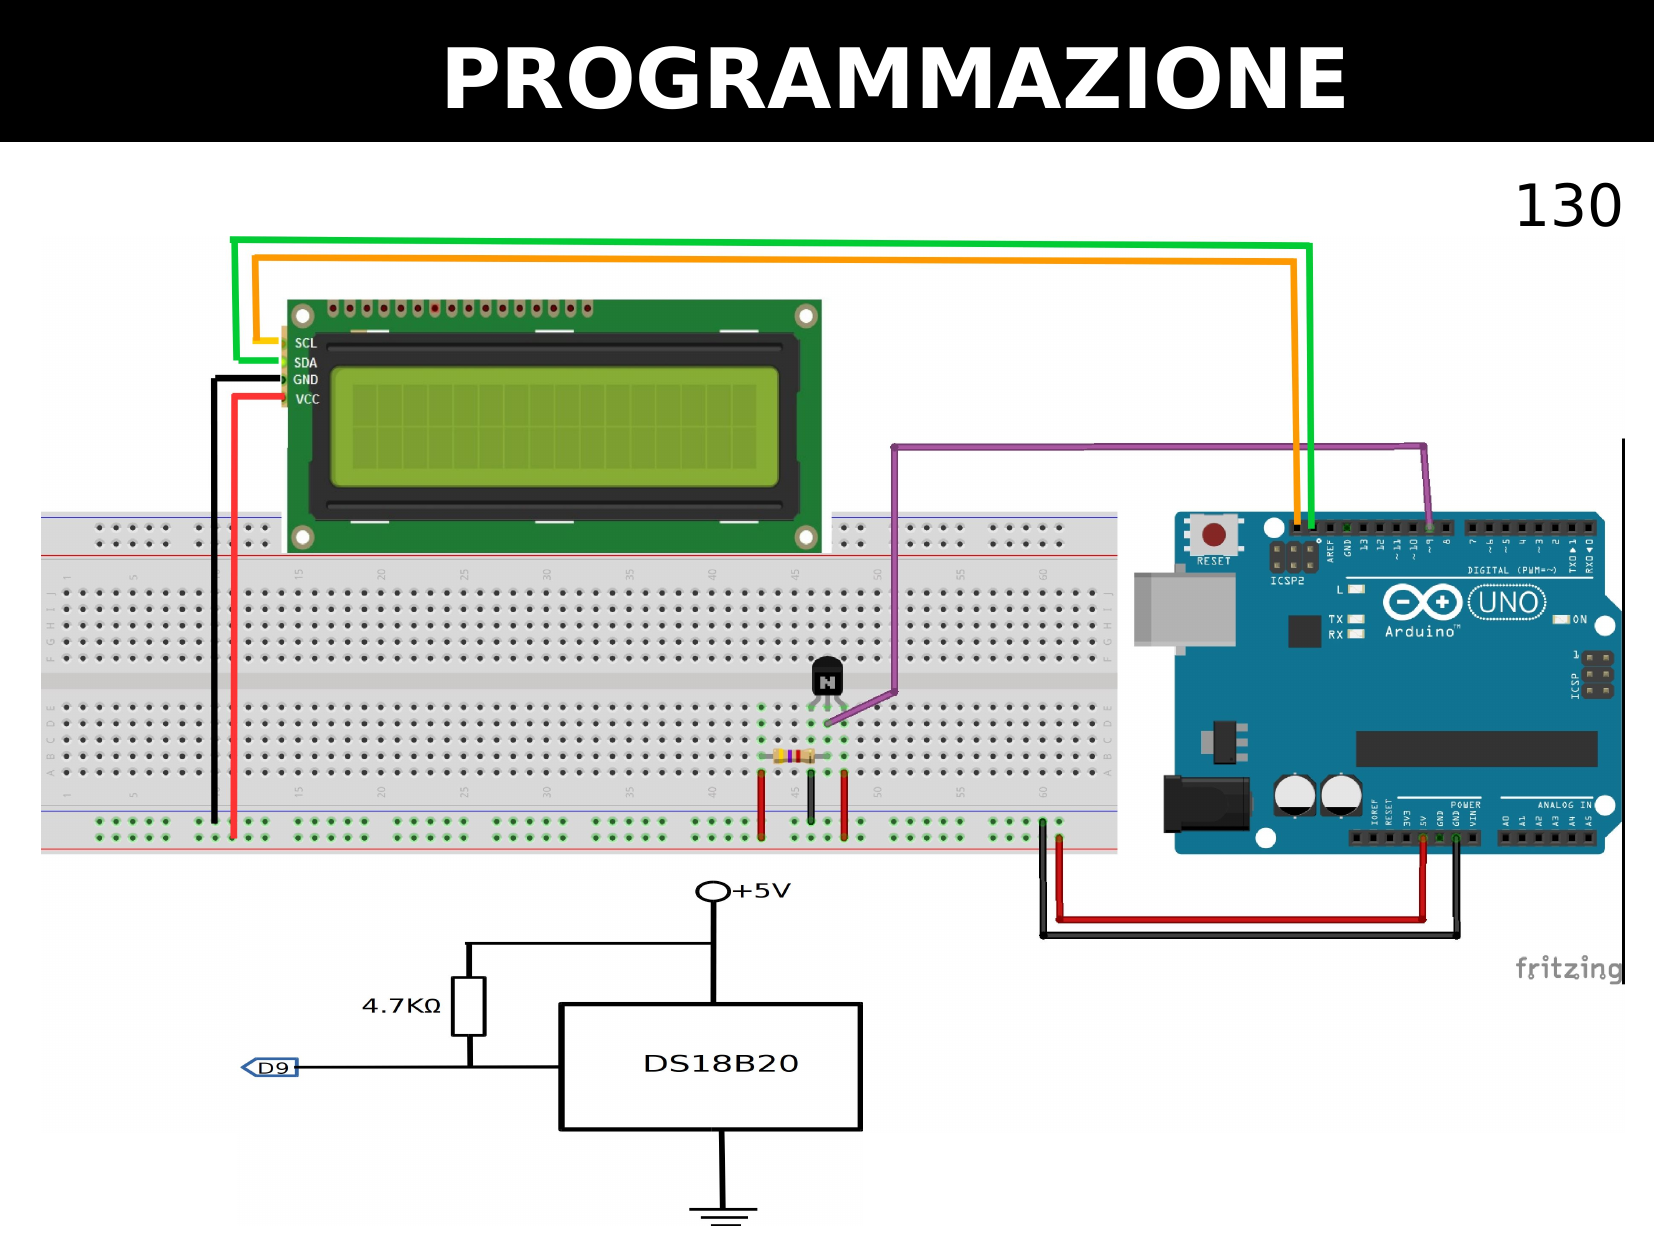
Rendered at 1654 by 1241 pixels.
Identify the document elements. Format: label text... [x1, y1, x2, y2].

text_box [0, 0, 1654, 142]
text_box PROGRAMMAZIONE [425, 23, 1366, 136]
picture [41, 236, 1625, 1226]
text_box 130 [1498, 165, 1640, 249]
